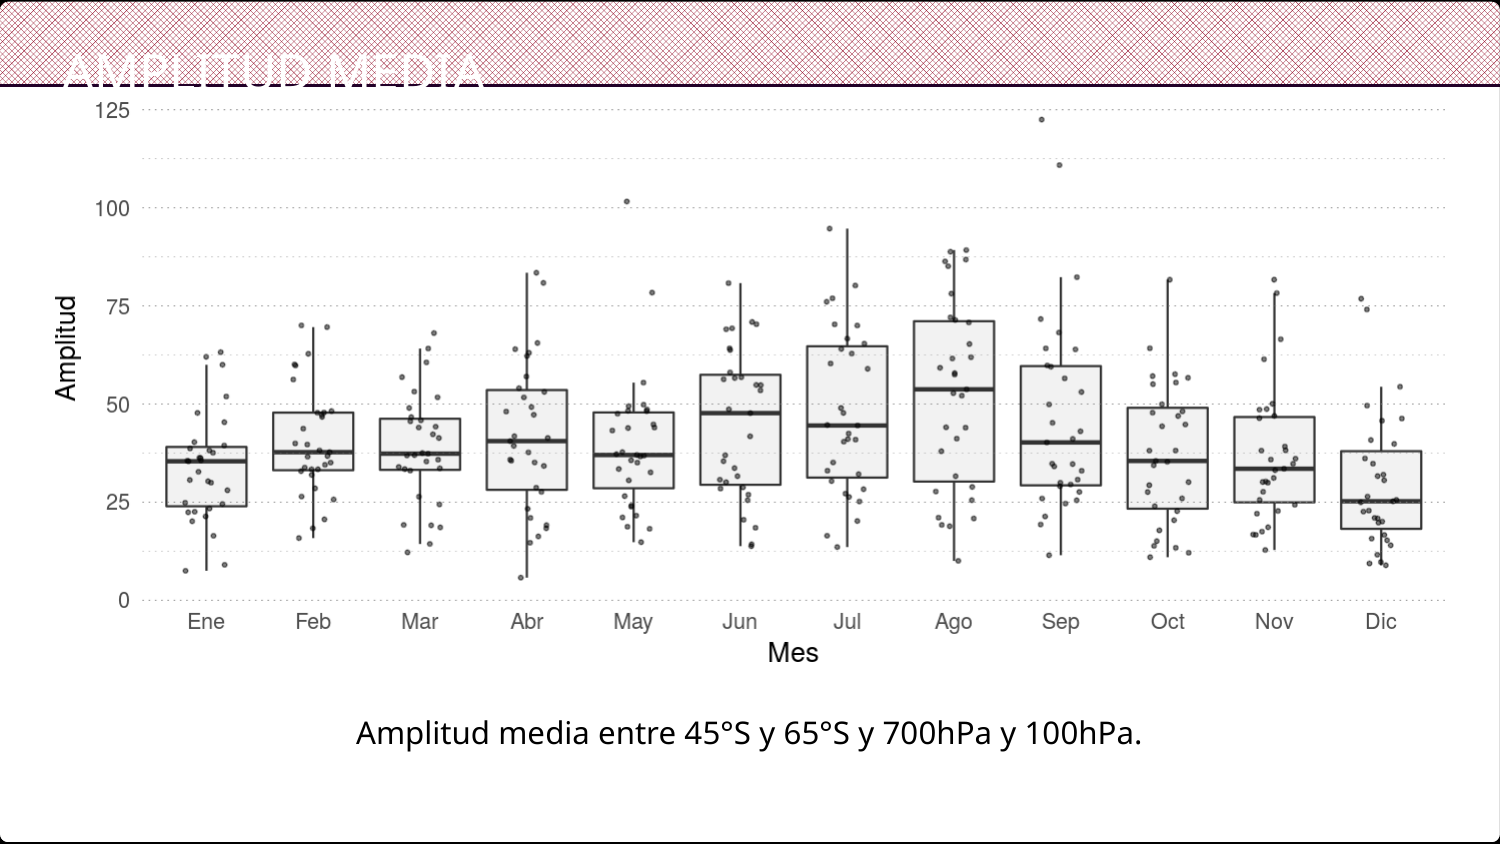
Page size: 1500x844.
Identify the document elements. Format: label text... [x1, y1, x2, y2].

picture [55, 102, 1445, 663]
list Amplitud media entre 45°S y 65°S y 700hPa y 100hPa. [183, 705, 1317, 821]
list Amplitud media [47, 26, 1453, 115]
